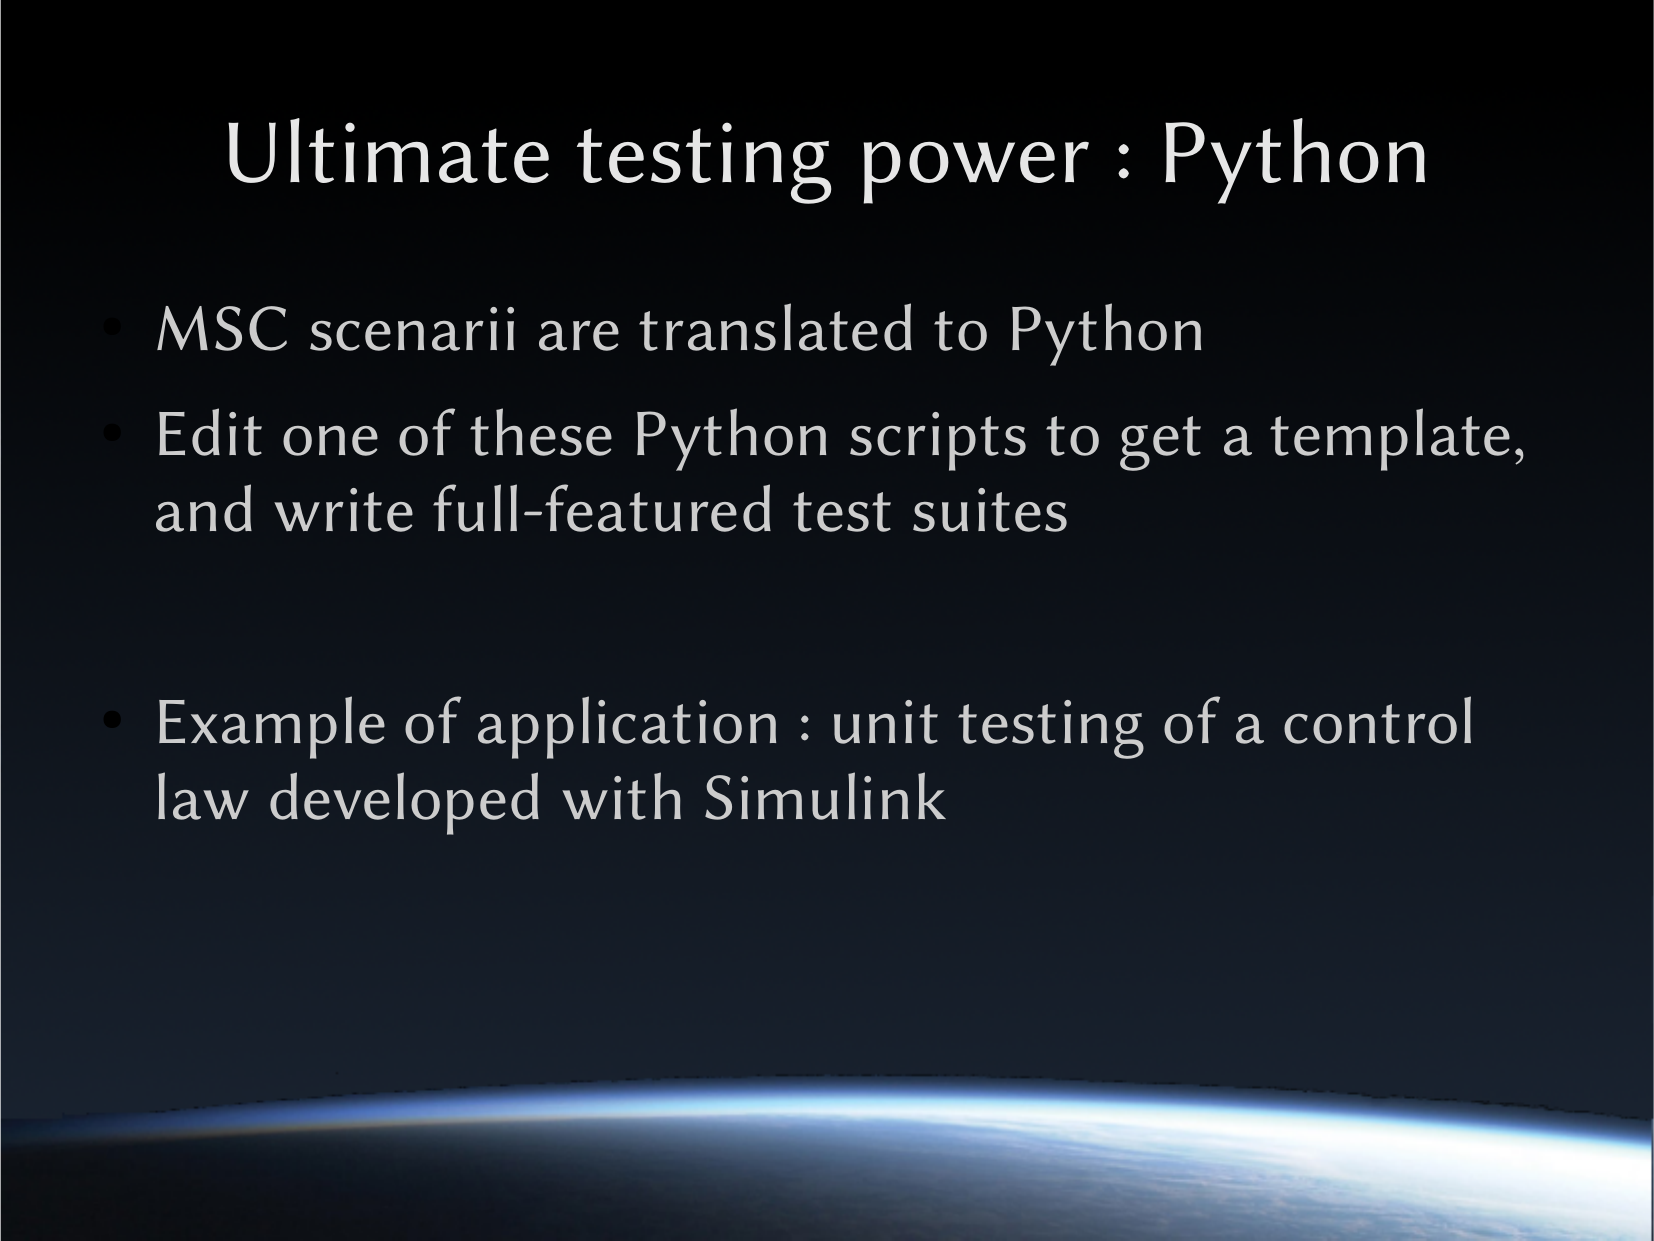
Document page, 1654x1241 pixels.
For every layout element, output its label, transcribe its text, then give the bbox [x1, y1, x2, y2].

picture [0, 0, 1654, 1241]
list MSC scenarii are translated to Python Edit one of these Python scripts to get a template, and write full-featured test suites Example of application : unit testing of a control law developed with Simulink [82, 290, 1538, 1010]
title Ultimate testing power : Python [82, 49, 1571, 257]
